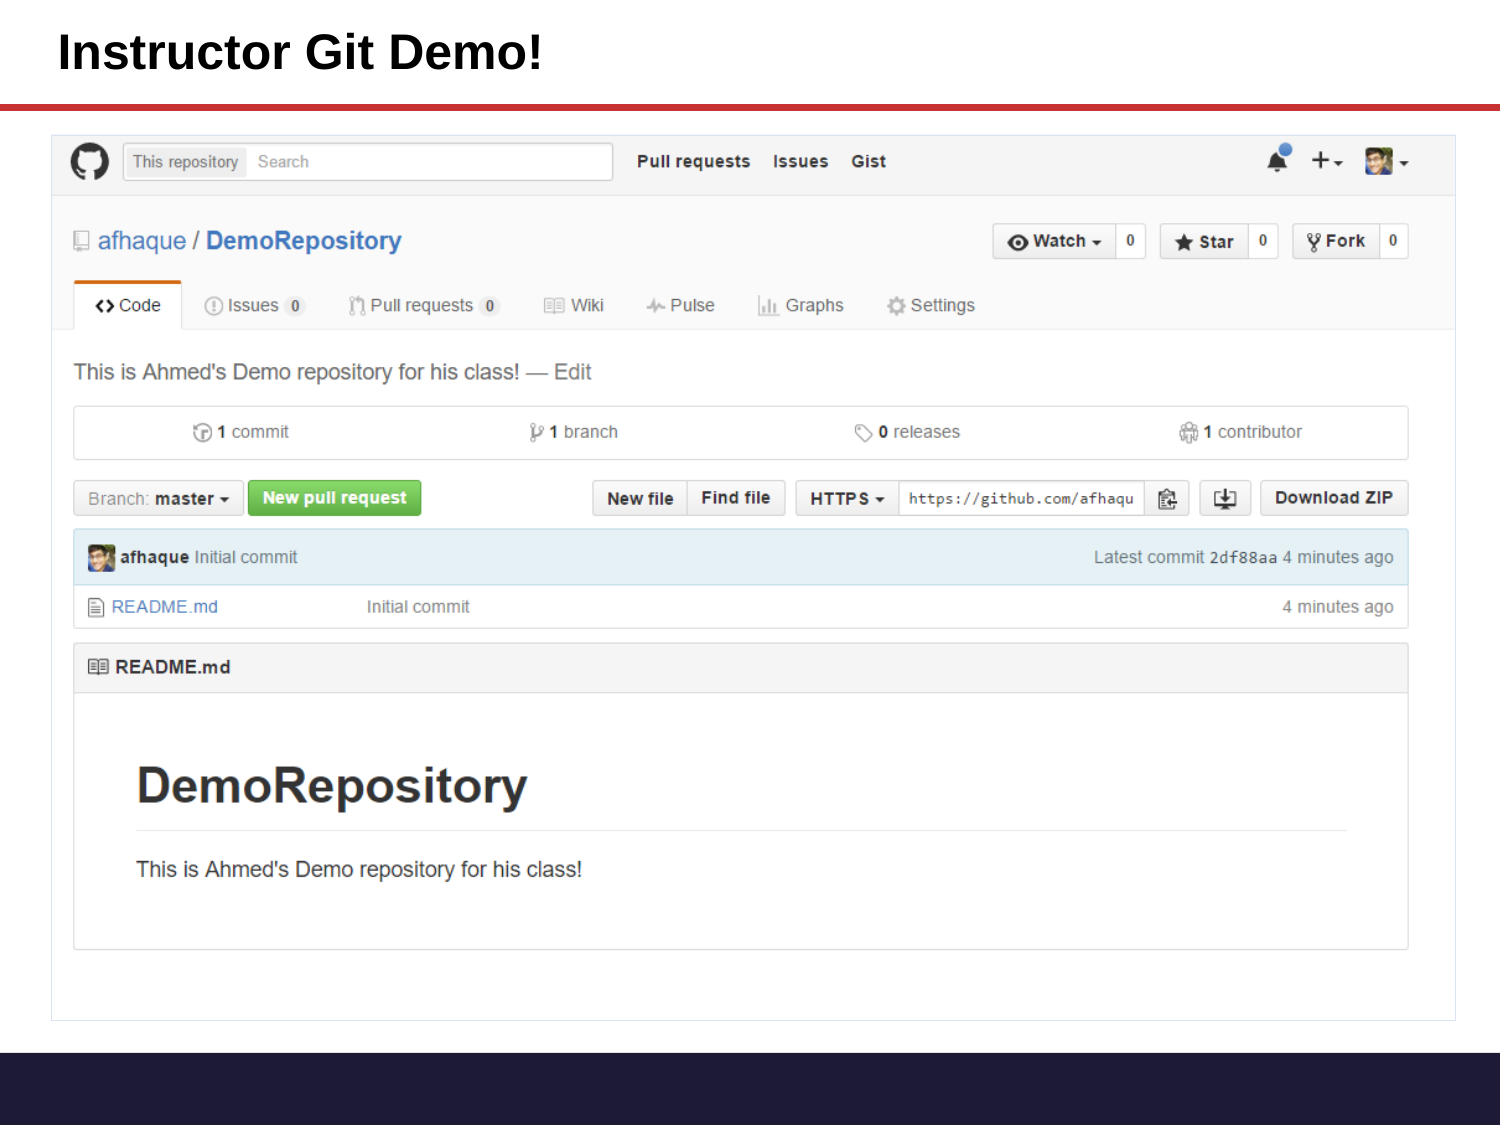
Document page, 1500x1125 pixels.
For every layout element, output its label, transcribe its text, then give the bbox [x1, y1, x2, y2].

title Instructor Git Demo! [50, 0, 948, 108]
picture [51, 134, 1456, 1021]
